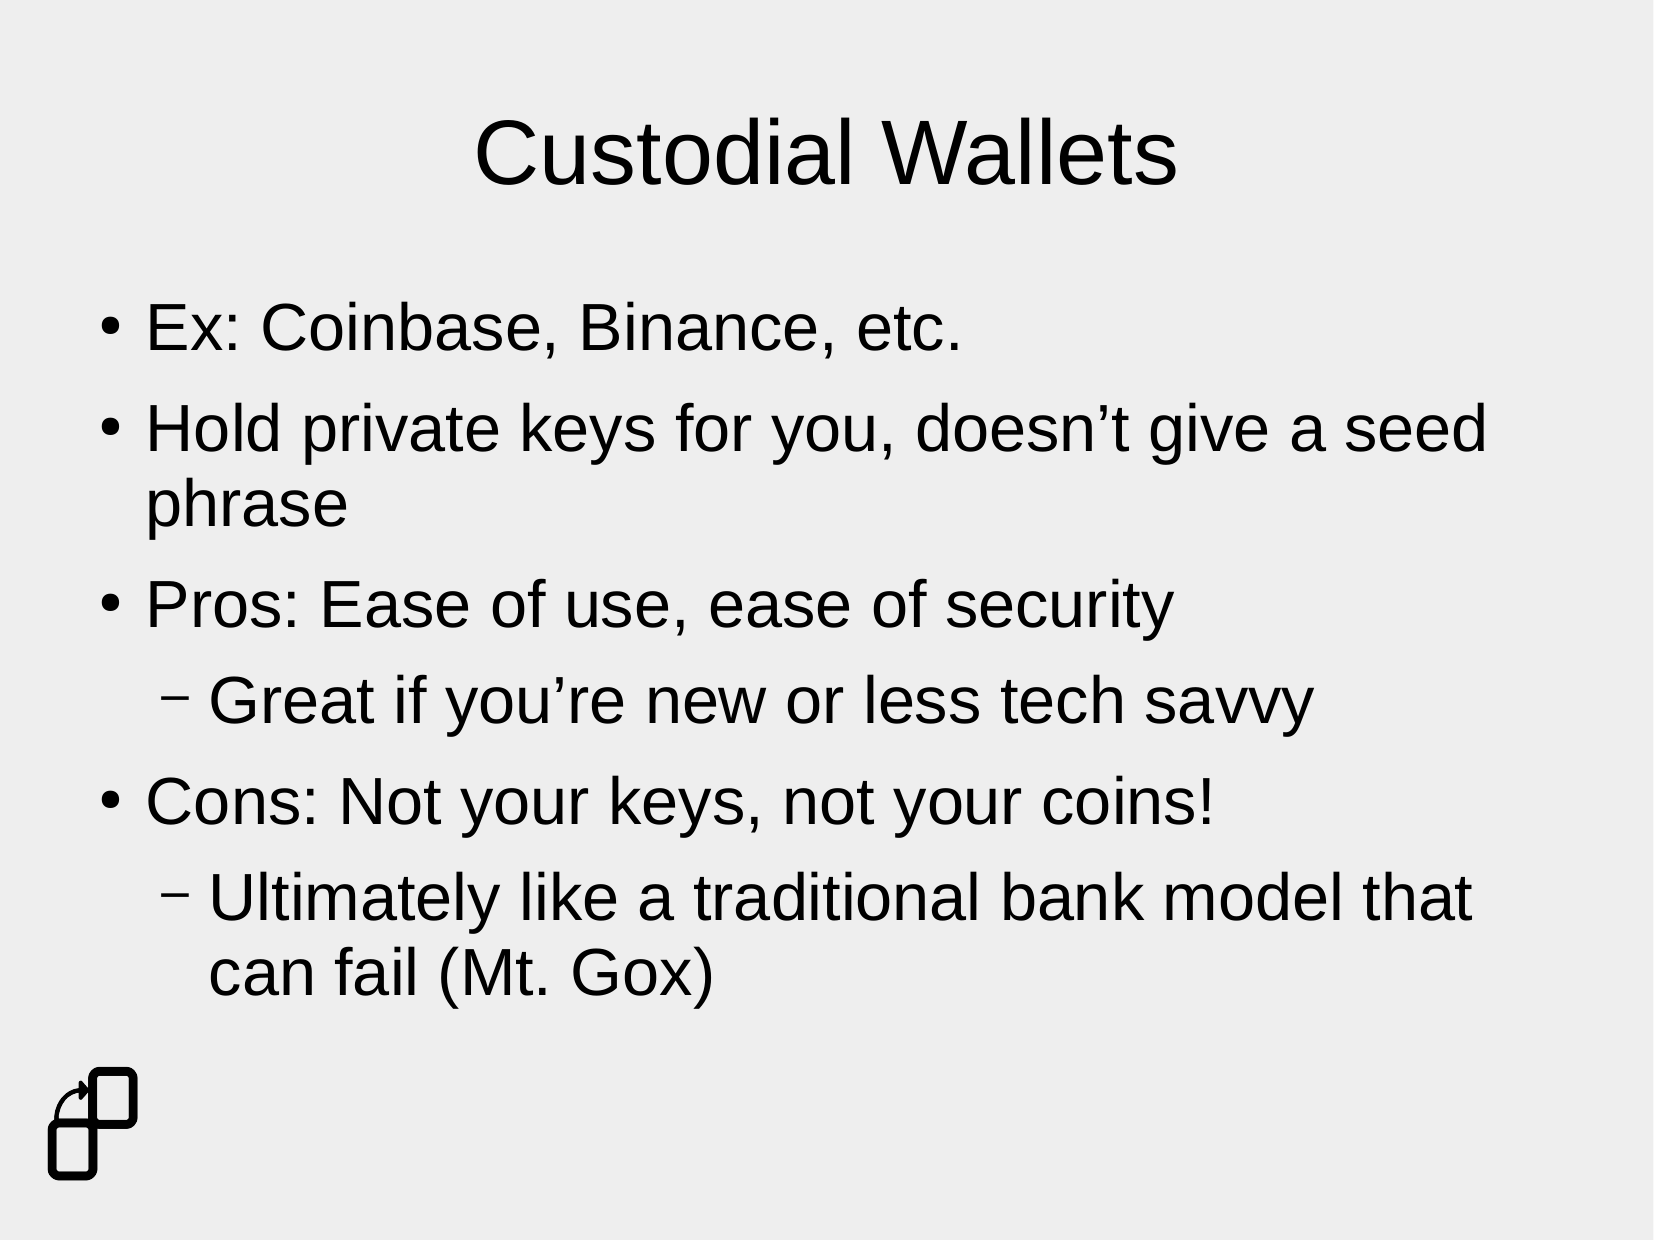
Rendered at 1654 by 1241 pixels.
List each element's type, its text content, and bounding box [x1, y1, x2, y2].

list Ex: Coinbase, Binance, etc. Hold private keys for you, doesn’t give a seed phrase Pros: Ease of use, ease of security Great if you’re new or less tech savvy Cons: Not your keys, not your coins! Ultimately like a traditional bank model that can fail (Mt. Gox) [82, 290, 1571, 1010]
title Custodial Wallets [82, 49, 1571, 257]
picture [30, 1062, 153, 1186]
